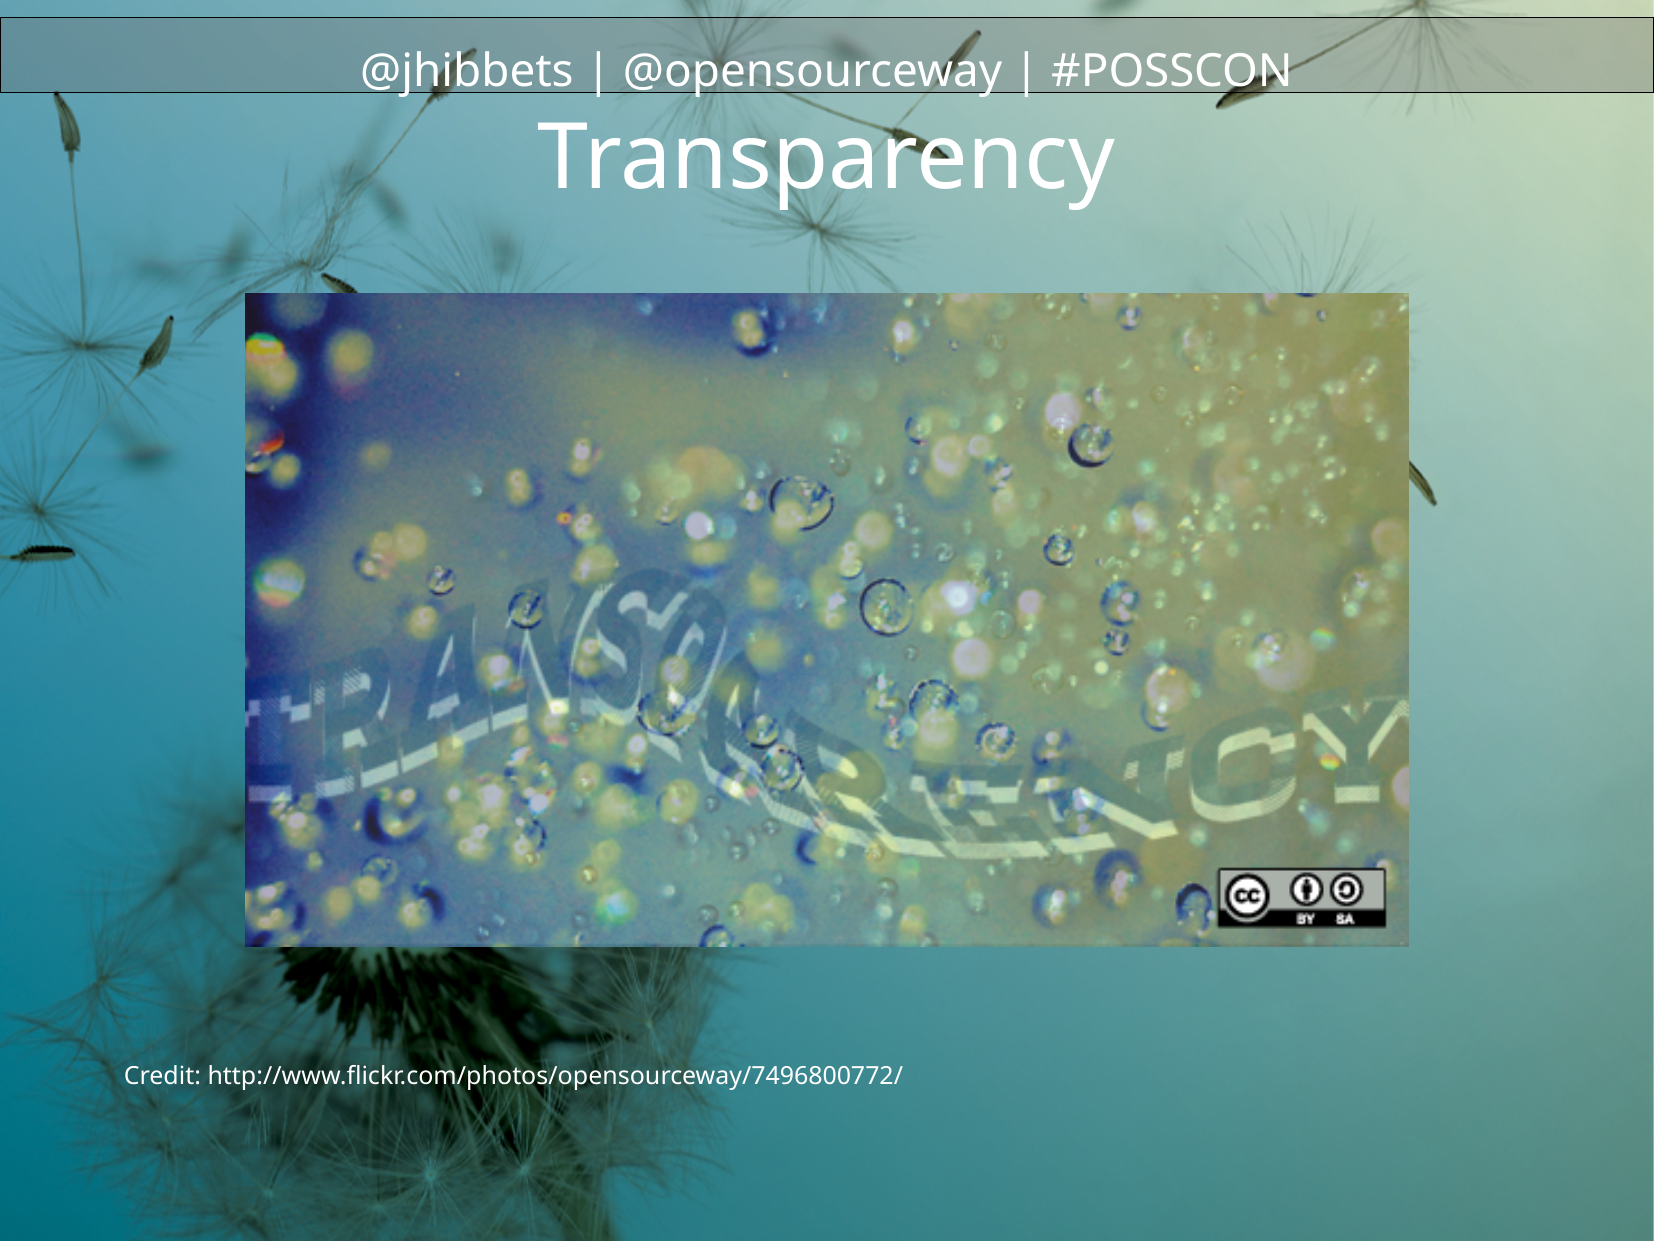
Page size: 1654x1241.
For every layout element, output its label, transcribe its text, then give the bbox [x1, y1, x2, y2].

title Transparency [82, 49, 1571, 257]
picture [0, 0, 1654, 17]
picture [0, 93, 1654, 1241]
text_box Credit: http://www.flickr.com/photos/opensourceway/7496800772/ [109, 1050, 925, 1090]
